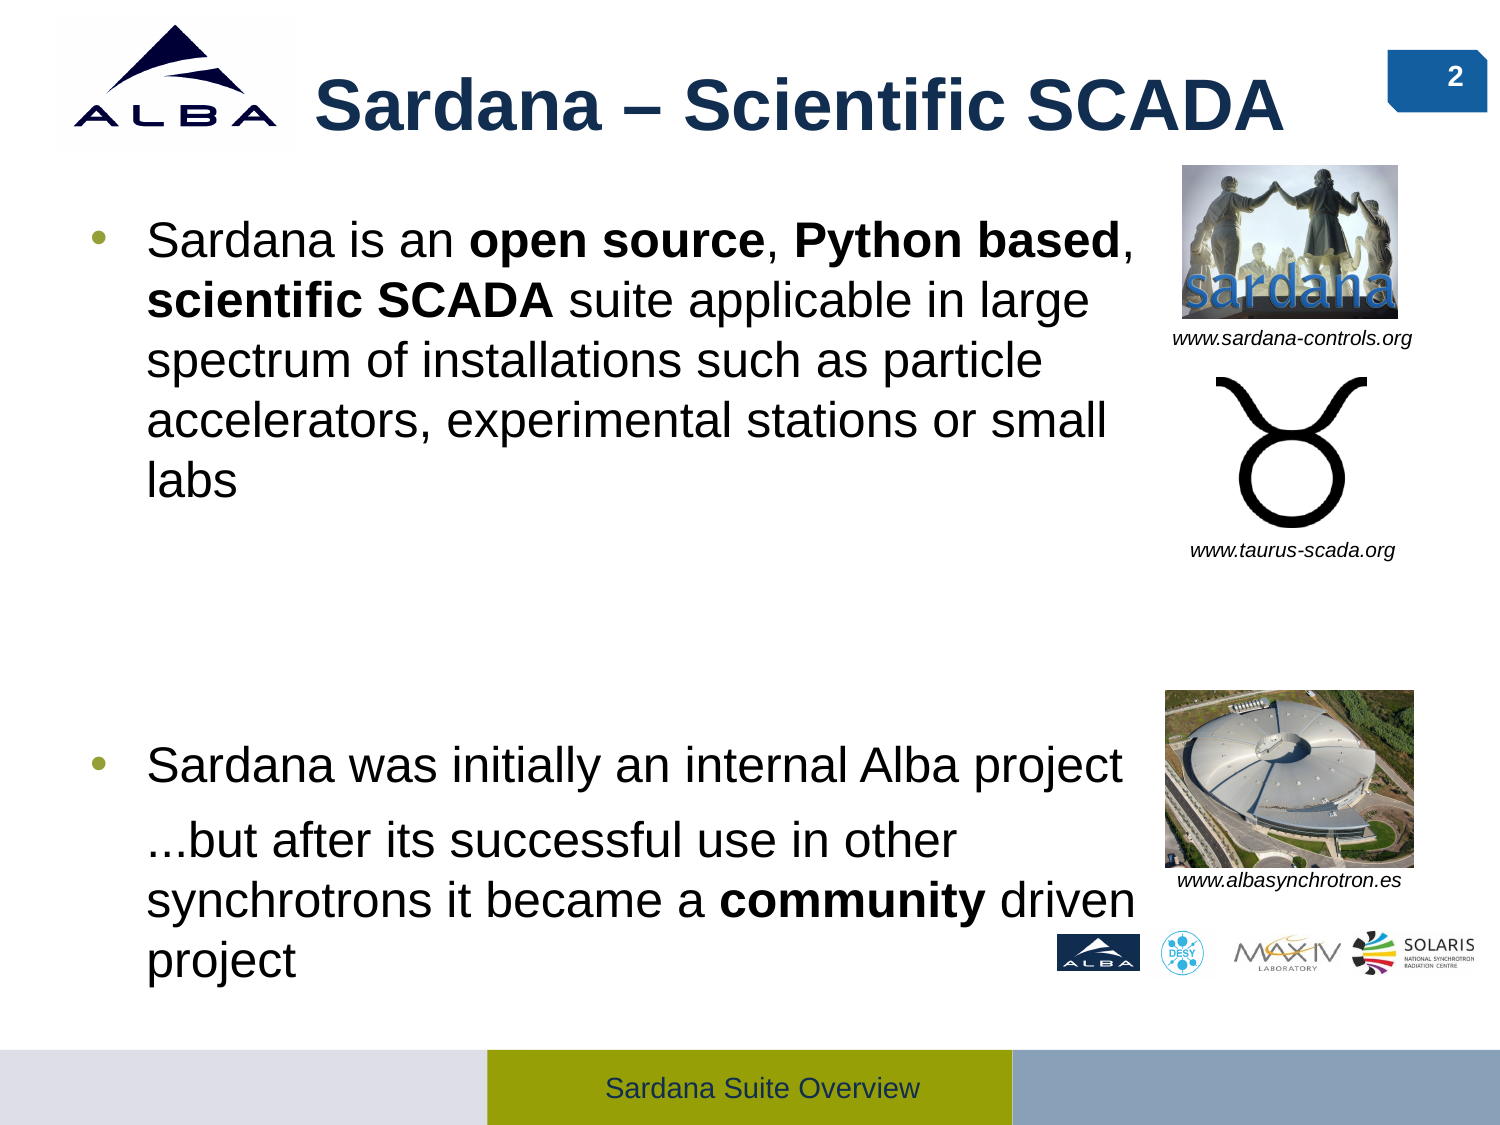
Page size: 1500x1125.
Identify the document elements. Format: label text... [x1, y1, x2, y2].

picture [1165, 690, 1414, 861]
picture [1234, 934, 1341, 971]
picture [50, 12, 300, 150]
picture [1216, 377, 1367, 528]
picture [1146, 927, 1217, 979]
title Sardana – Scientific SCADA [300, 50, 1418, 154]
picture [1352, 931, 1474, 975]
text_box www.sardana-controls.org [1157, 318, 1430, 358]
text_box www.taurus-scada.org [1175, 531, 1447, 570]
text_box www.albasynchrotron.es [1162, 861, 1418, 900]
picture [1182, 165, 1398, 318]
picture [1057, 934, 1140, 971]
list Sardana is an open source, Python based, scientific SCADA suite applicable in large spectrum of installations such as particle accelerators, experimental stations or small labs Sardana was initially an internal Alba project ...but after its successful use in other synchrotrons it became a community driven project [75, 200, 1170, 1006]
